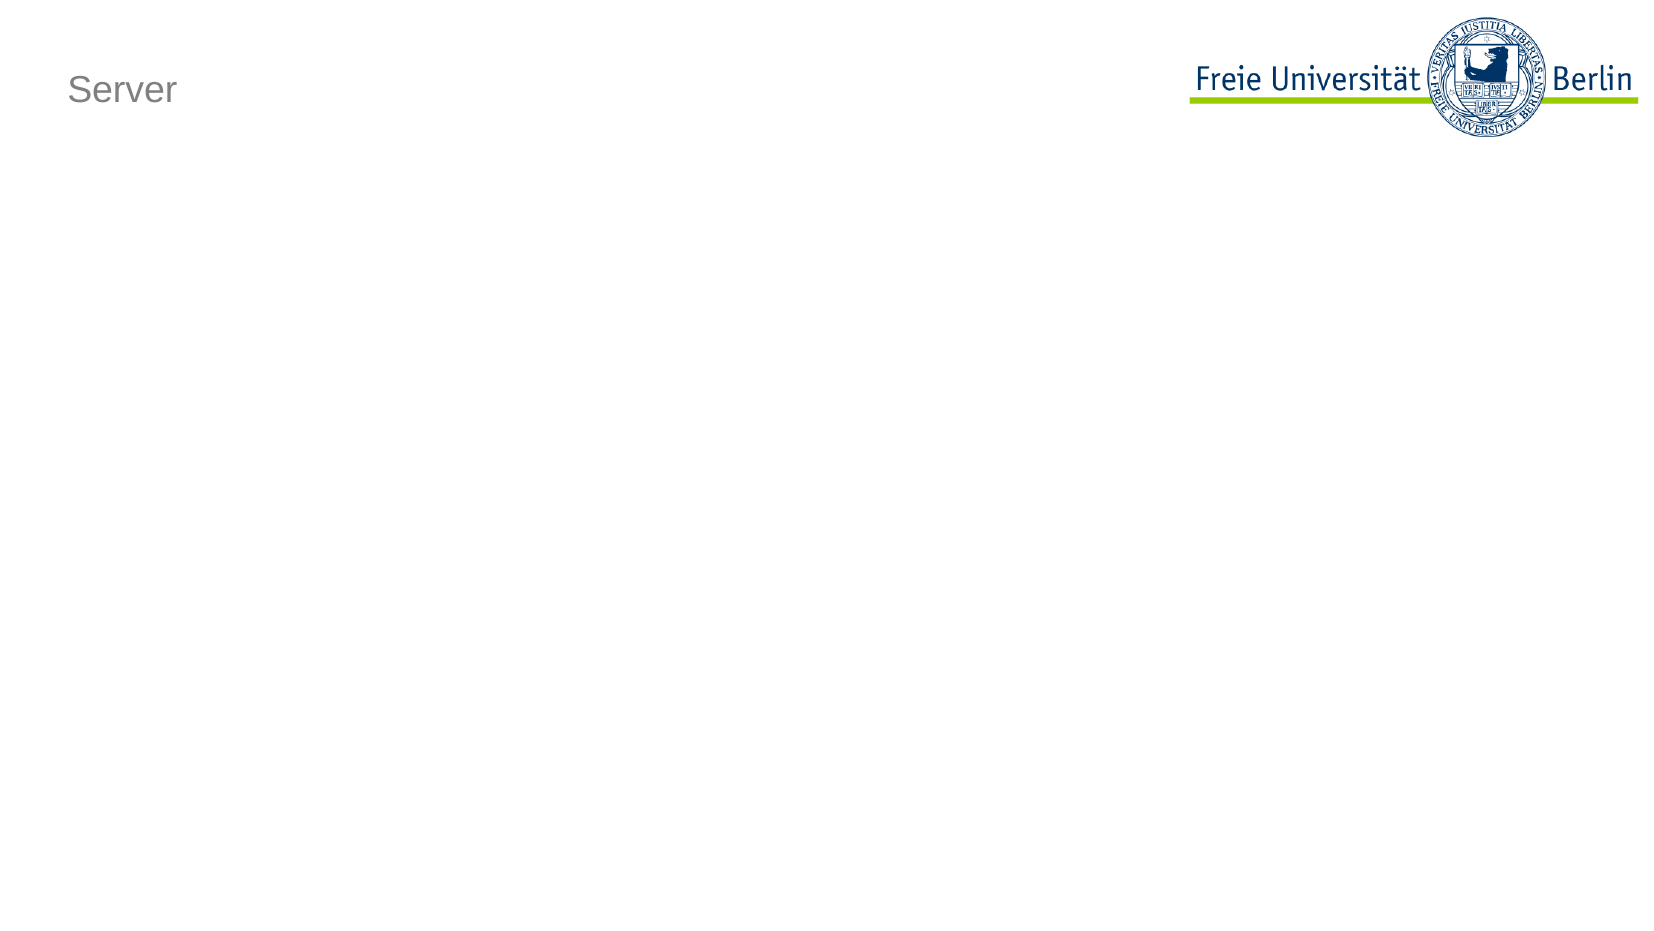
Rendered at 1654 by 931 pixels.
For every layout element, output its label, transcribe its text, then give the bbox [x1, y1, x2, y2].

text_box Server [52, 61, 193, 119]
picture [1185, 11, 1642, 142]
